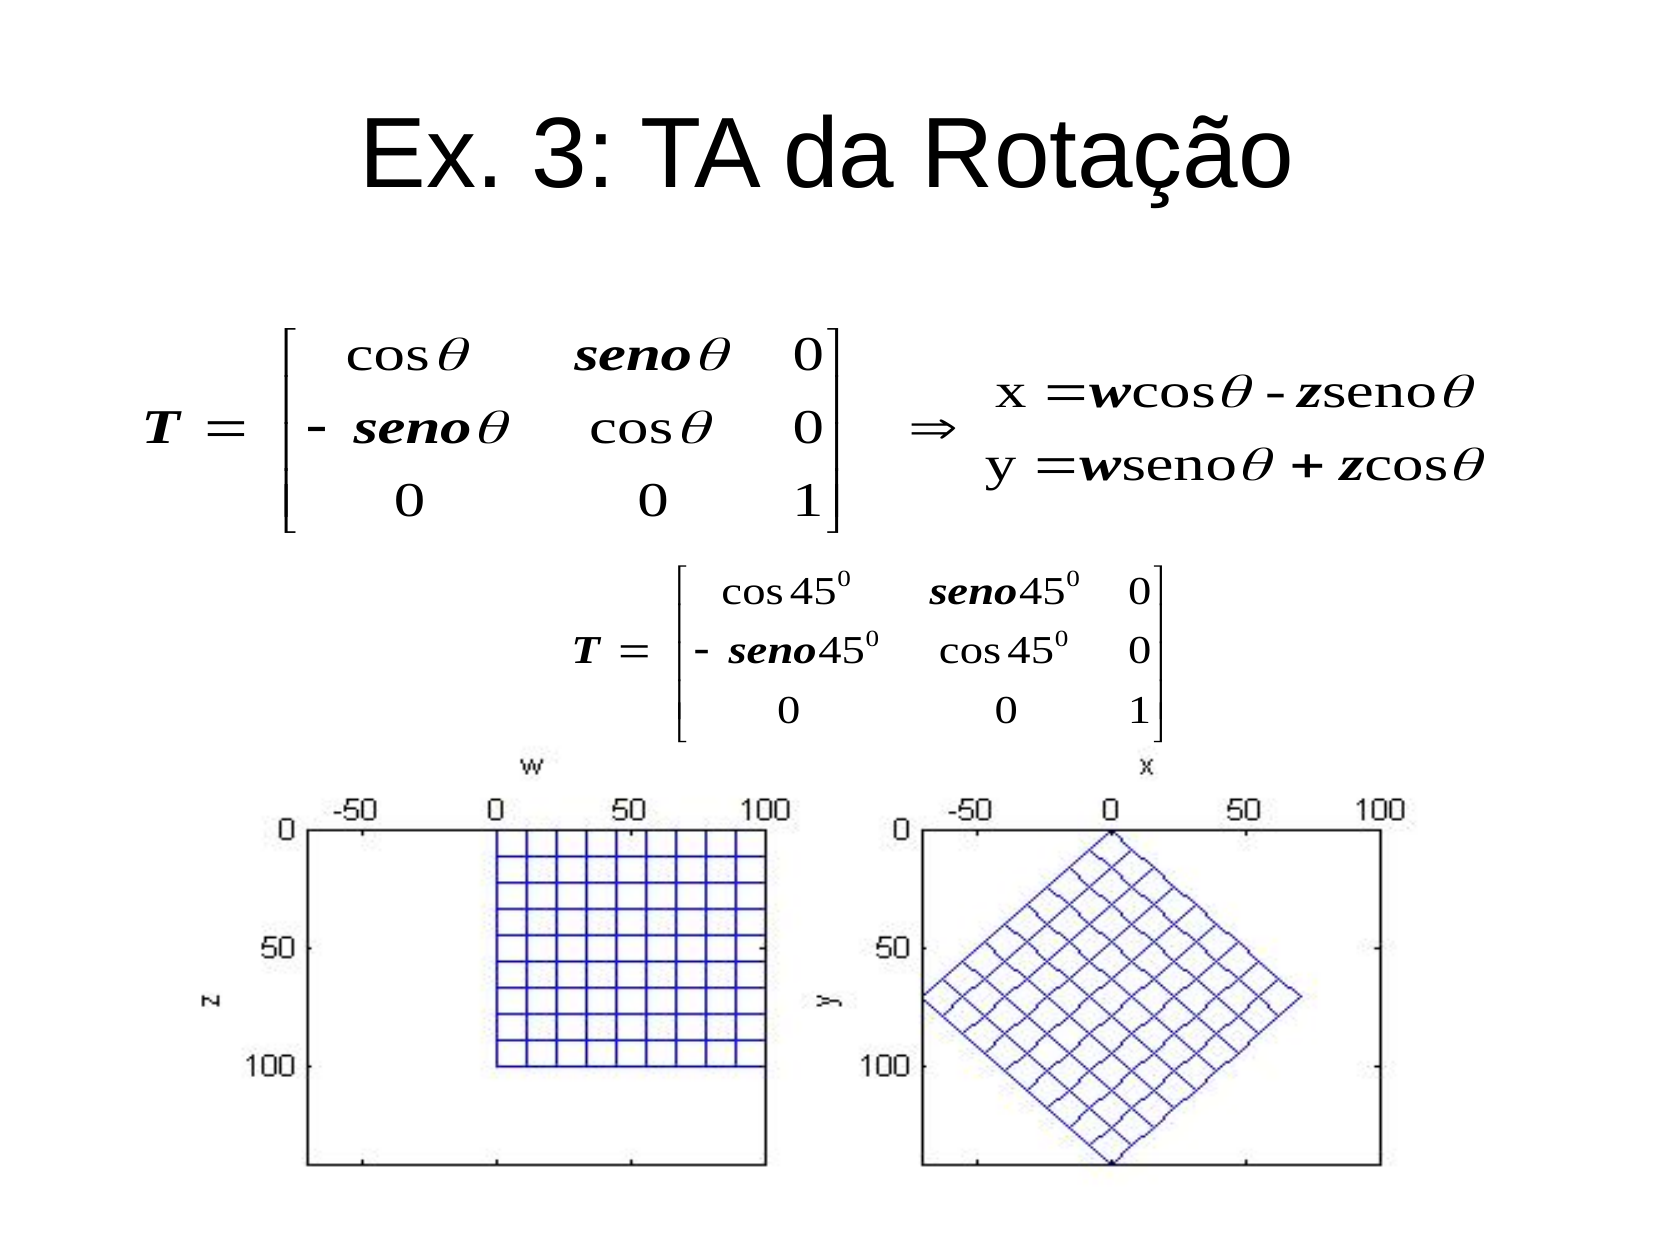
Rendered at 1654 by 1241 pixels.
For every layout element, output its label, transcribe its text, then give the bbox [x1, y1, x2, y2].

chart [135, 317, 1498, 554]
title Ex. 3: TA da Rotação [83, 49, 1572, 257]
chart [567, 558, 1182, 810]
picture [123, 554, 1517, 1241]
